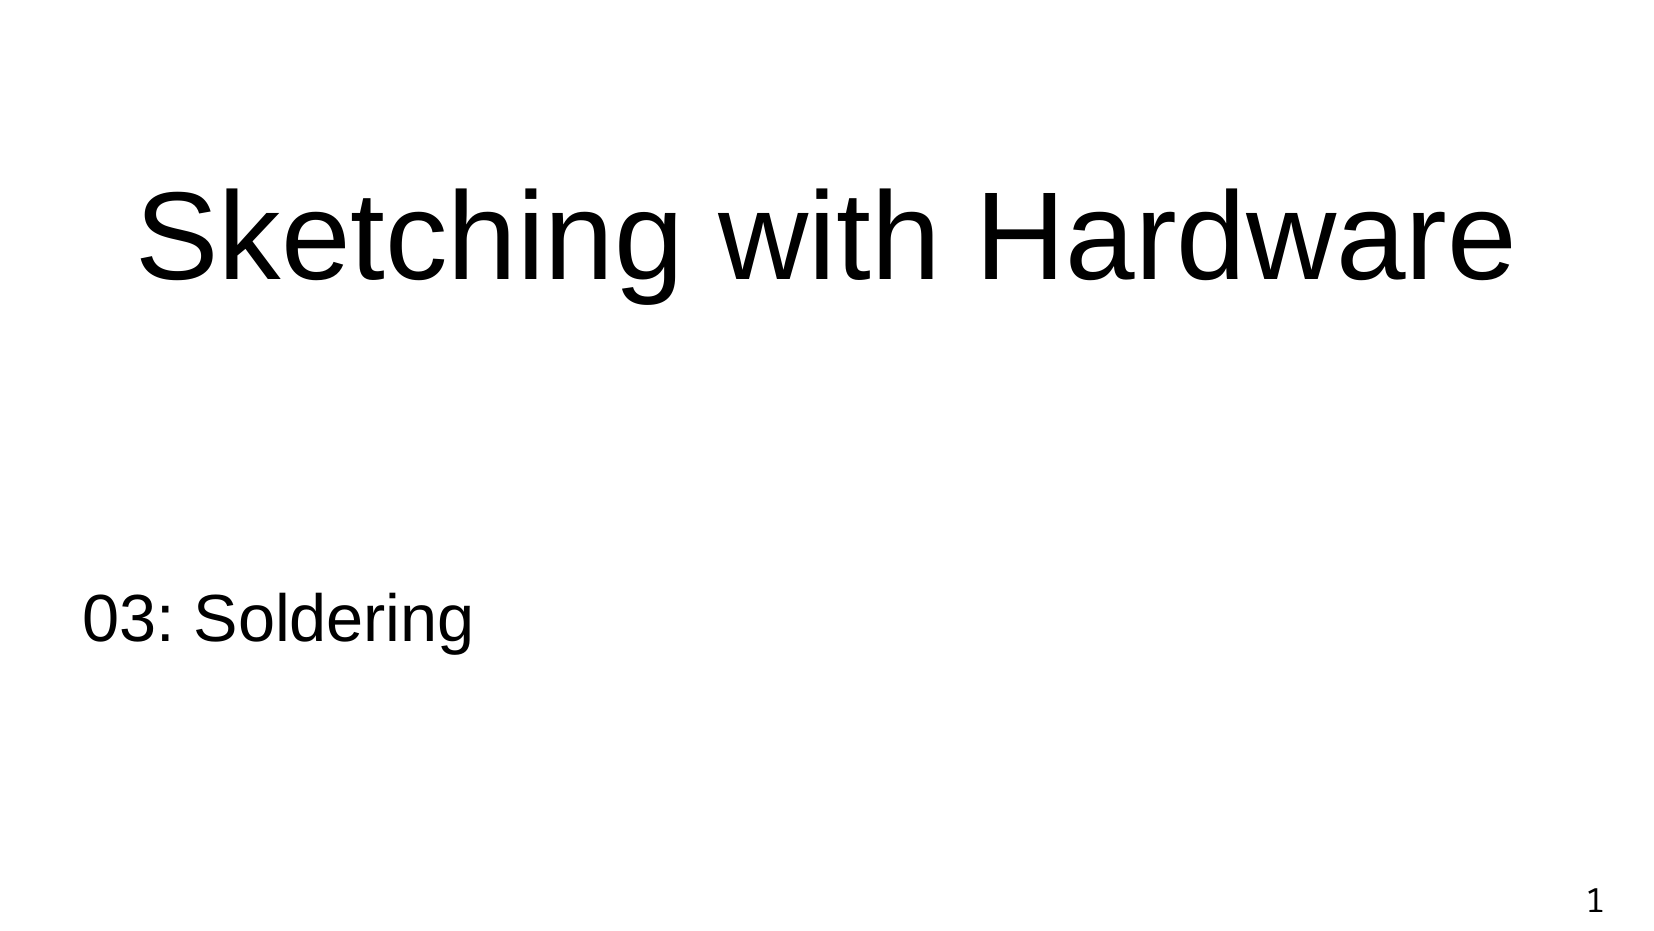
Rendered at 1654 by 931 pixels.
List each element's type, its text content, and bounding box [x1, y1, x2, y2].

subtitle 03: Soldering [82, 480, 1571, 758]
title Sketching with Hardware [82, 37, 1571, 436]
